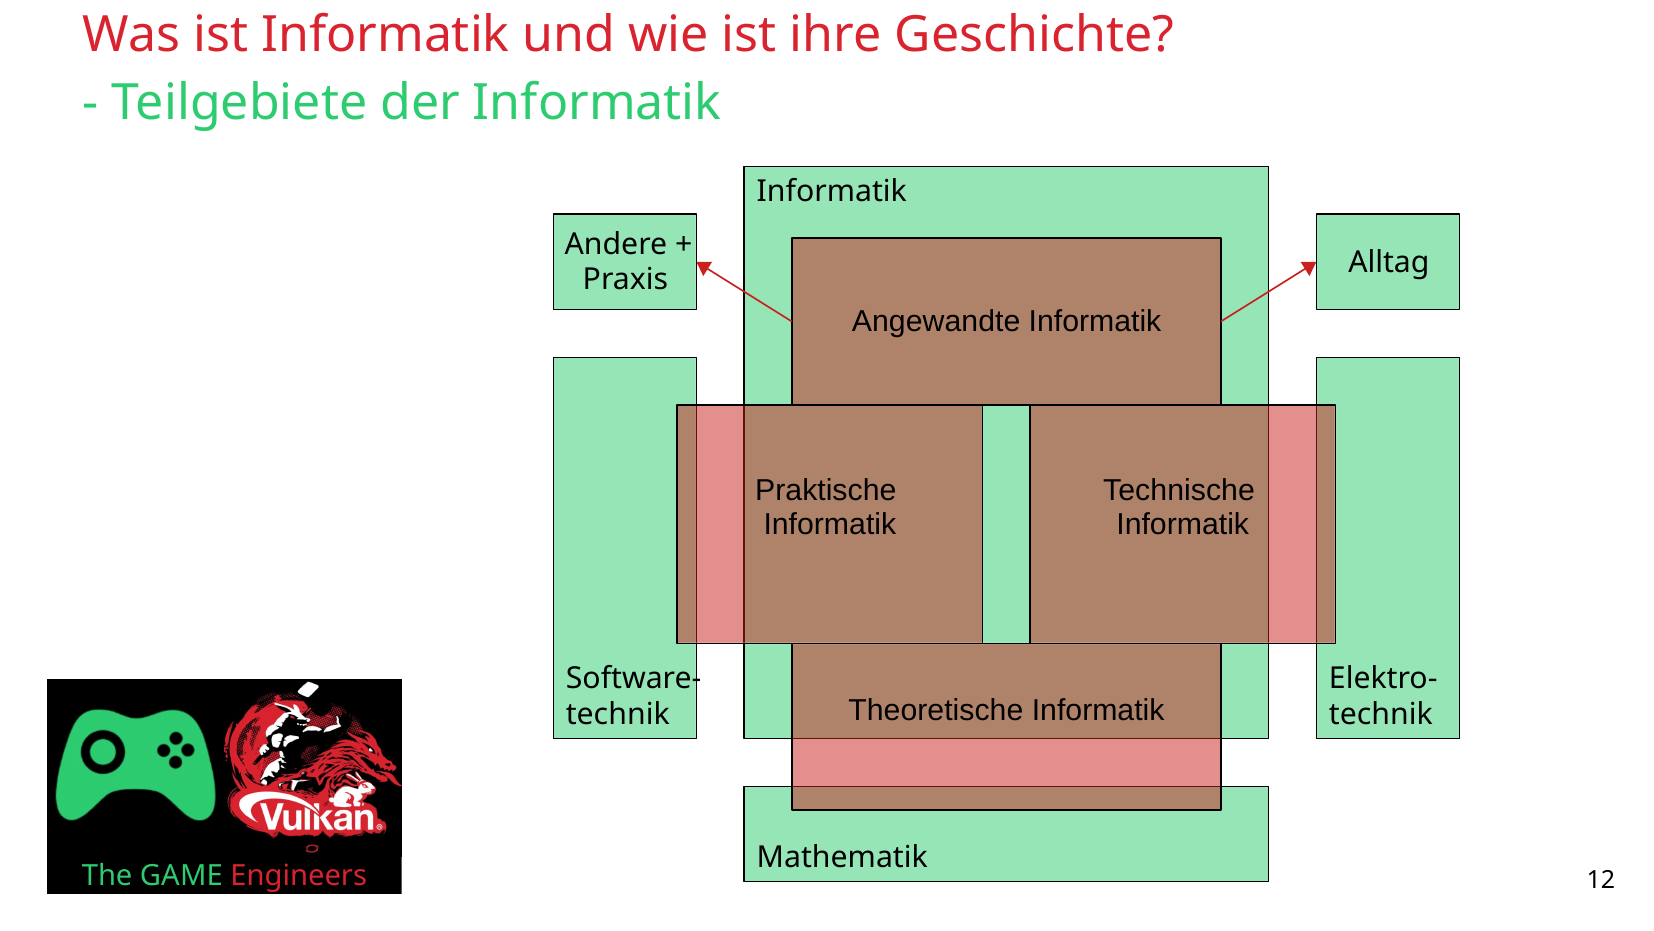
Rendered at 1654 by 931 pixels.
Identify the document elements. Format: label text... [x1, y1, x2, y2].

title Was ist Informatik und wie ist ihre Geschichte? - Teilgebiete der Informatik [82, 7, 1571, 125]
picture [504, 118, 1508, 931]
picture [47, 679, 402, 857]
